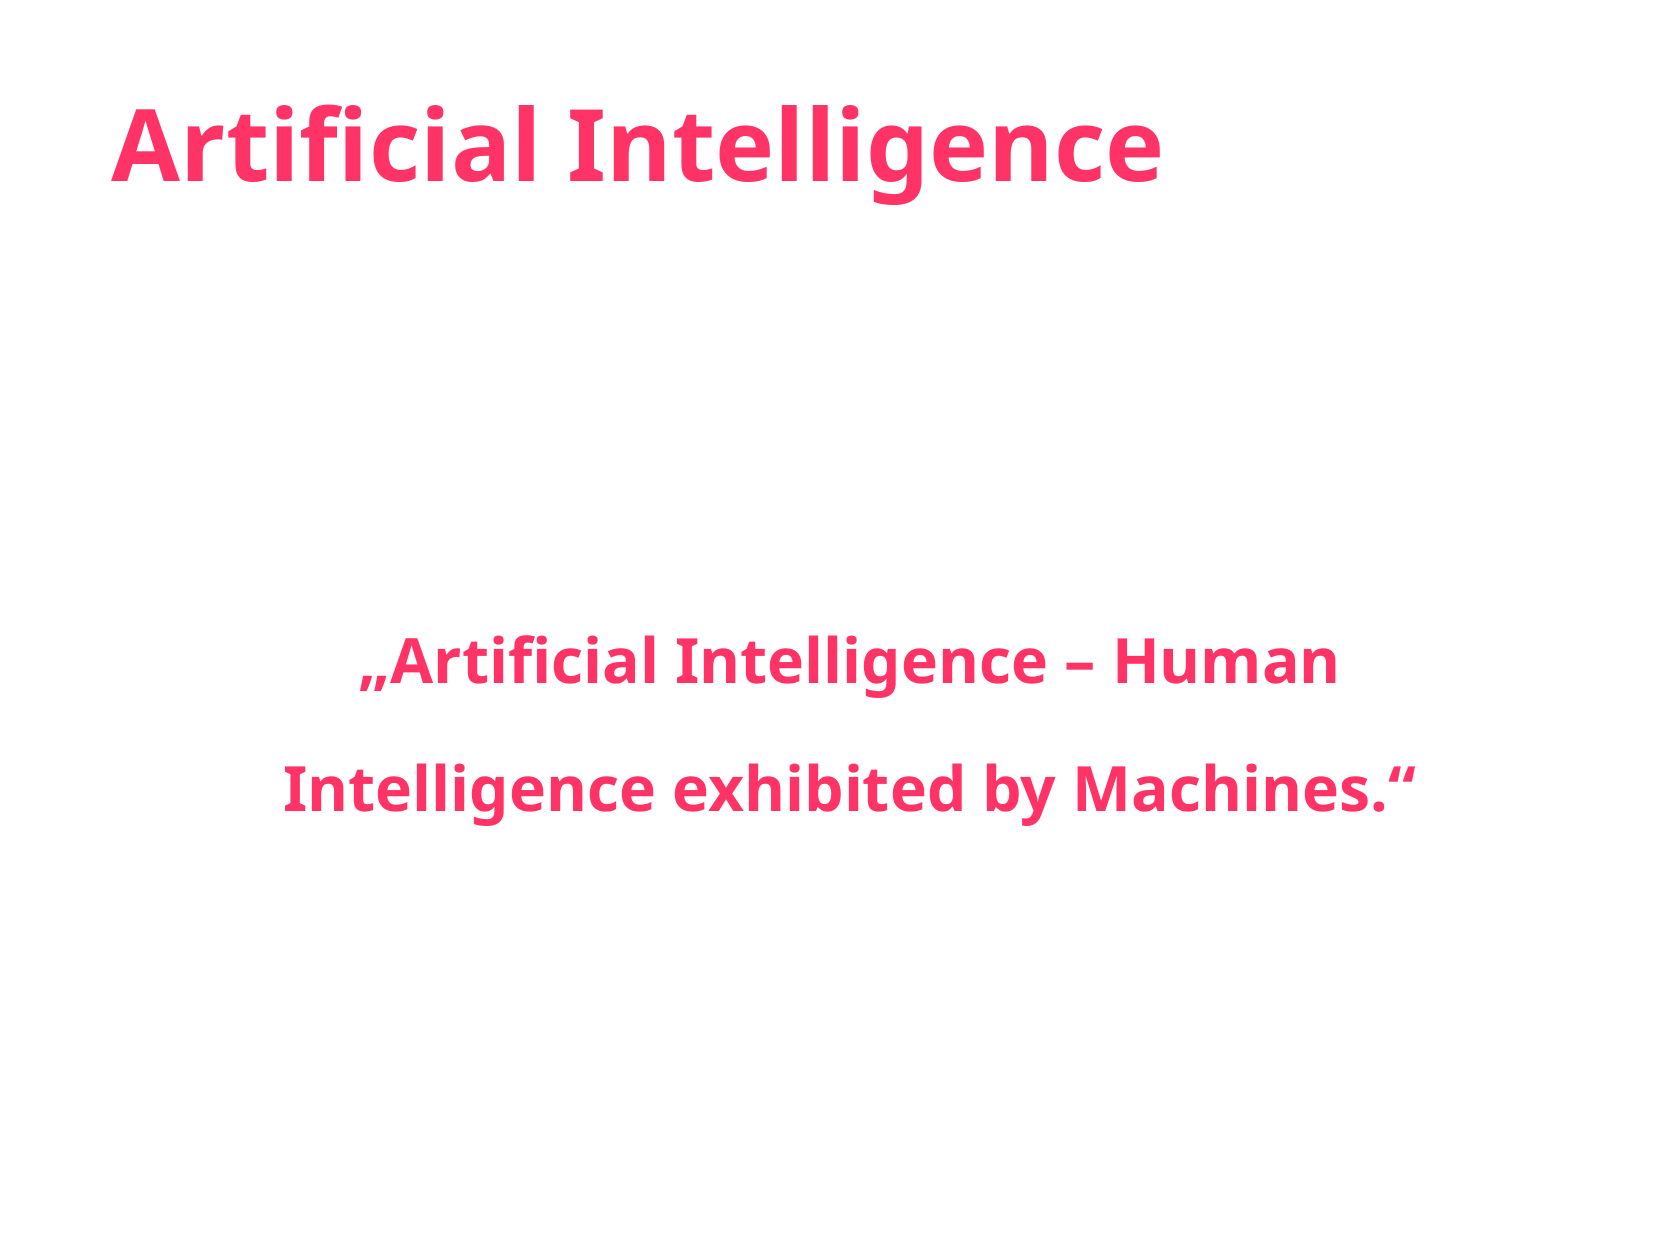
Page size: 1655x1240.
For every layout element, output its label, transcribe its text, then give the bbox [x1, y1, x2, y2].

text_box Artificial Intelligence [96, 67, 1447, 195]
title „Artificial Intelligence – Human Intelligence exhibited by Machines.“ [135, 434, 1531, 970]
